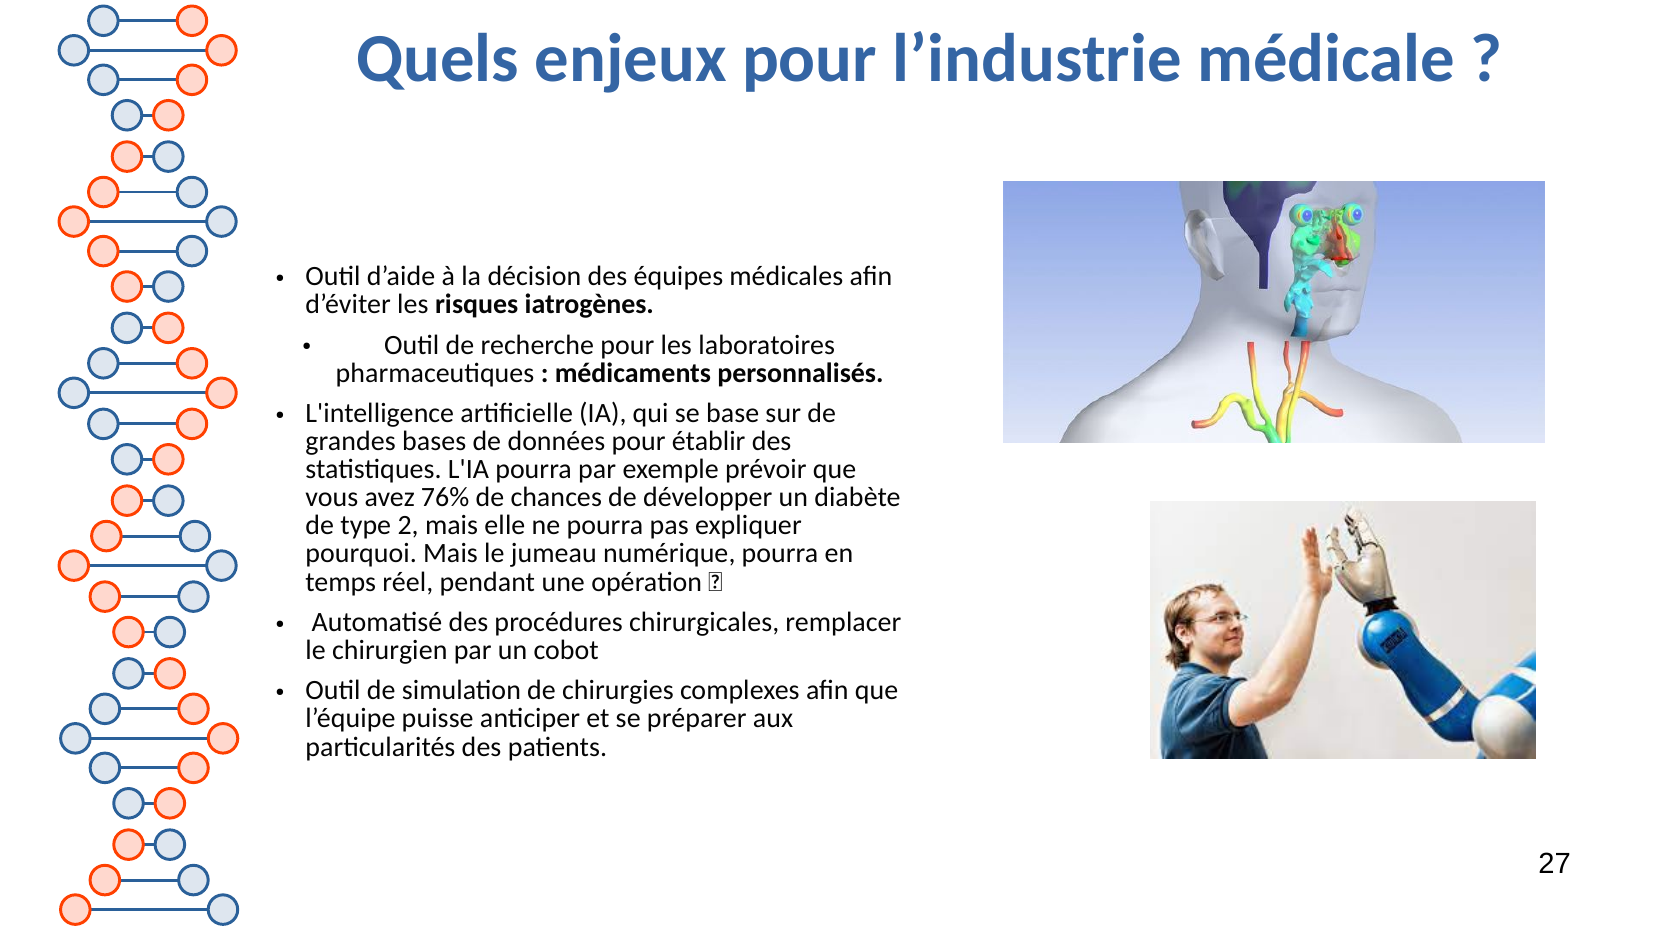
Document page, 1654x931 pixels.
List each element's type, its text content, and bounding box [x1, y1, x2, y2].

picture [1150, 501, 1536, 759]
title Quels enjeux pour l’industrie médicale ? [265, 29, 1595, 237]
picture [1003, 181, 1545, 443]
list Outil d’aide à la décision des équipes médicales afin d’éviter les risques iatrogènes. Outil de recherche pour les laboratoires pharmaceutiques : médicaments personnalisés. L'intelligence artificielle (IA), qui se base sur de grandes bases de données pour établir des statistiques. L'IA pourra par exemple prévoir que vous avez 76% de chances de développer un diabète de type 2, mais elle ne pourra pas expliquer pourquoi. Mais le jumeau numérique, pourra en temps réel, pendant une opération 🧐 Automatisé des procédures chirurgicales, remplacer le chirurgien par un cobot Outil de simulation de chirurgies complexes afin que l’équipe puisse anticiper et se préparer aux particularités des patients. [265, 224, 915, 764]
